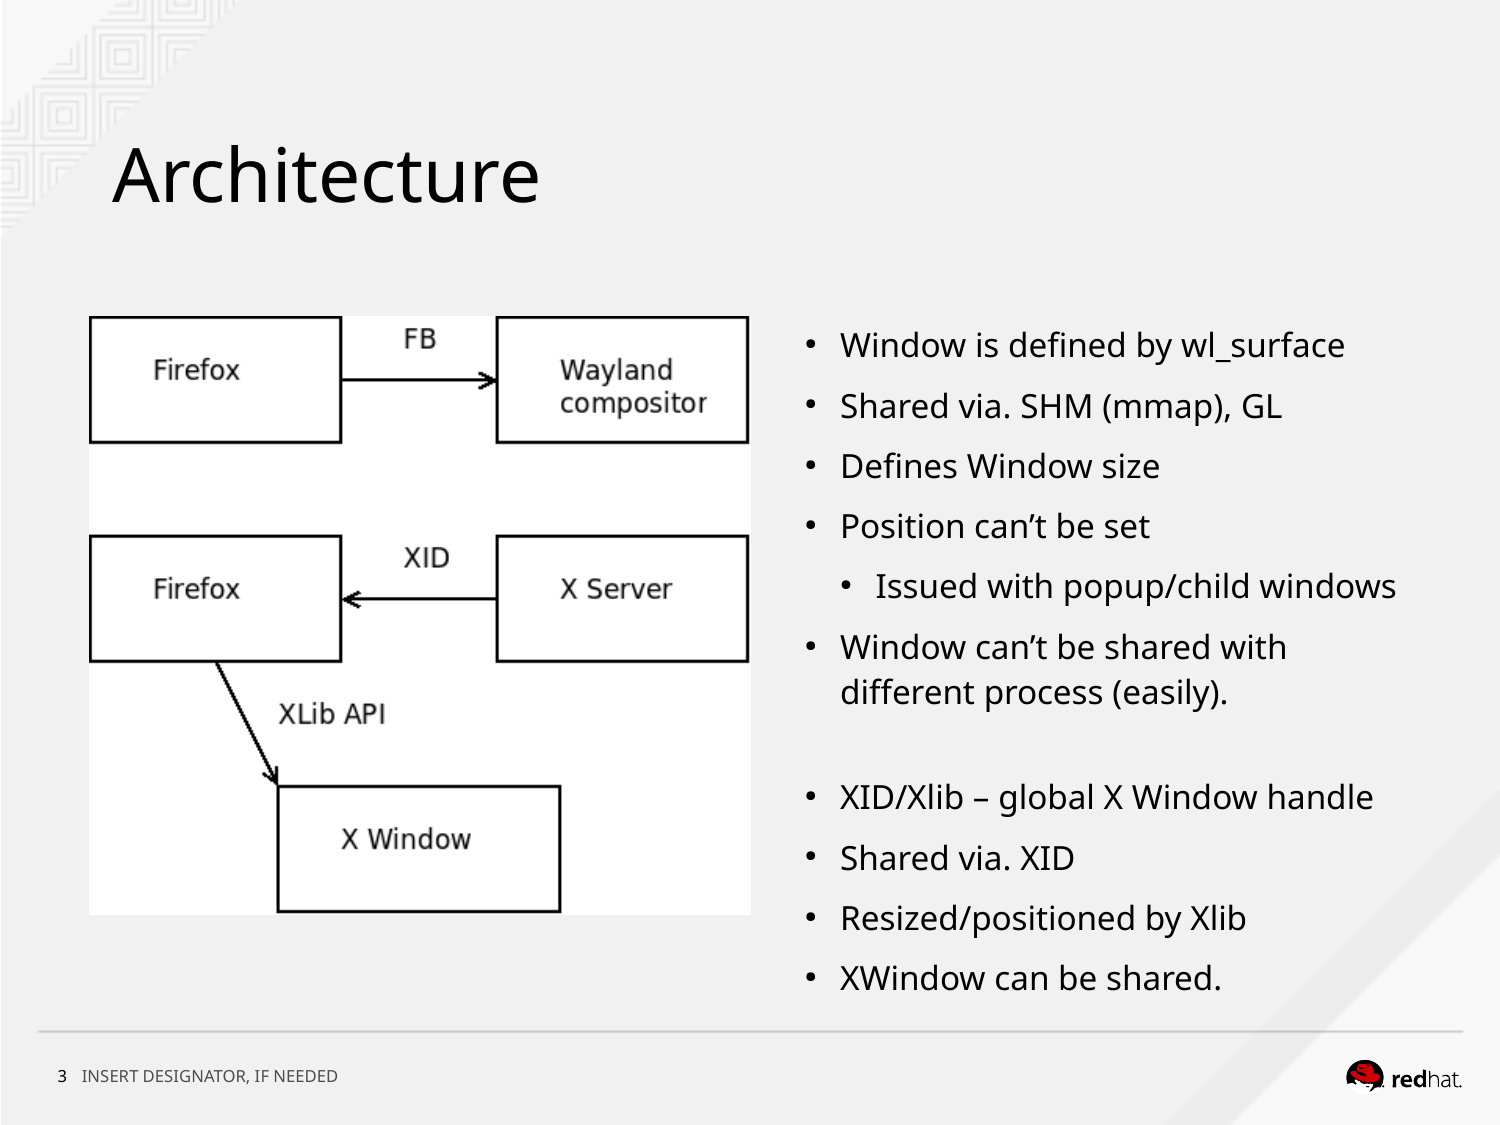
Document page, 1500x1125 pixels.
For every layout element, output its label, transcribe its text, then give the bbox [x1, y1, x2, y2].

title Architecture [112, 0, 1388, 225]
picture [0, 0, 1500, 1125]
text_box Window is defined by wl_surface Shared via. SHM (mmap), GL Defines Window size Position can’t be set Issued with popup/child windows Window can’t be shared with different process (easily). XID/Xlib – global X Window handle Shared via. XID Resized/positioned by Xlib XWindow can be shared. [804, 322, 1428, 991]
